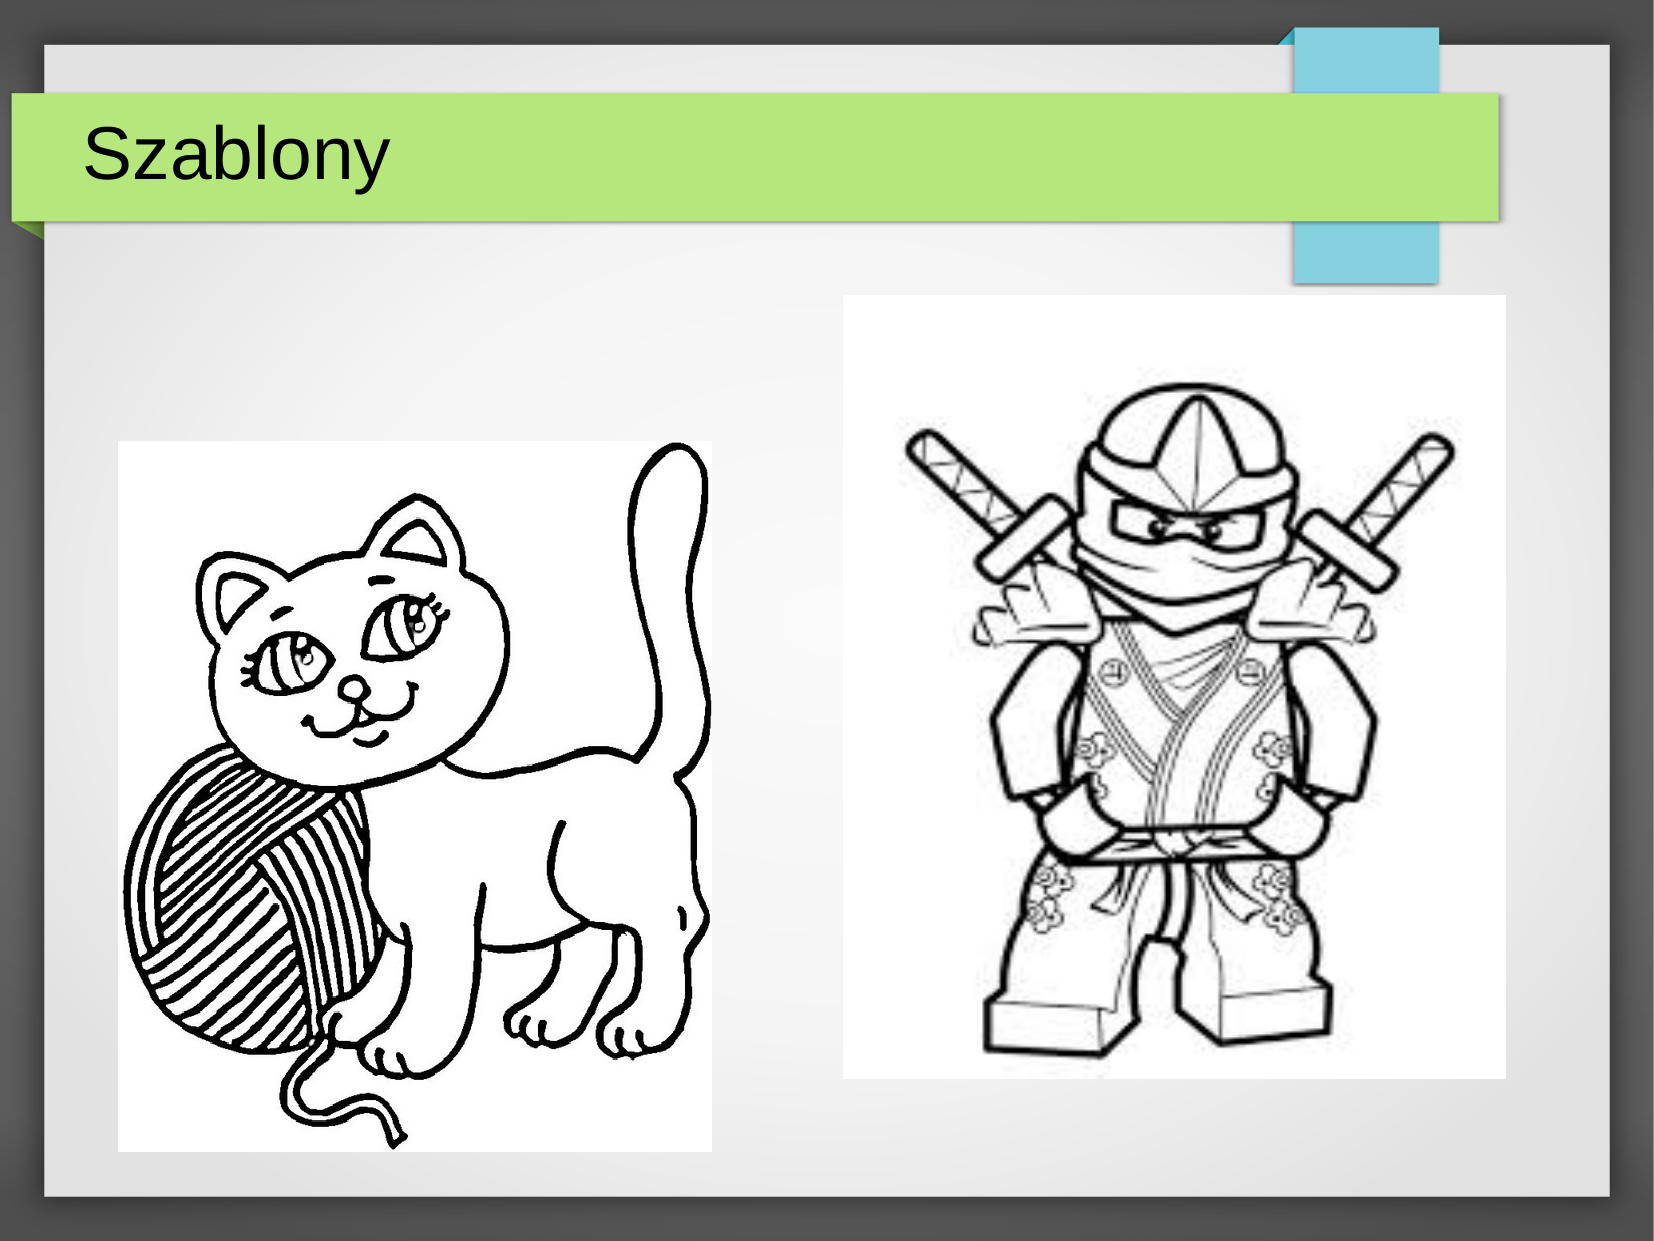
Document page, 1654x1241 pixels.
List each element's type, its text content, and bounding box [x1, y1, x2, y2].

title Szablony [82, 94, 1264, 213]
picture [0, 0, 1654, 1241]
